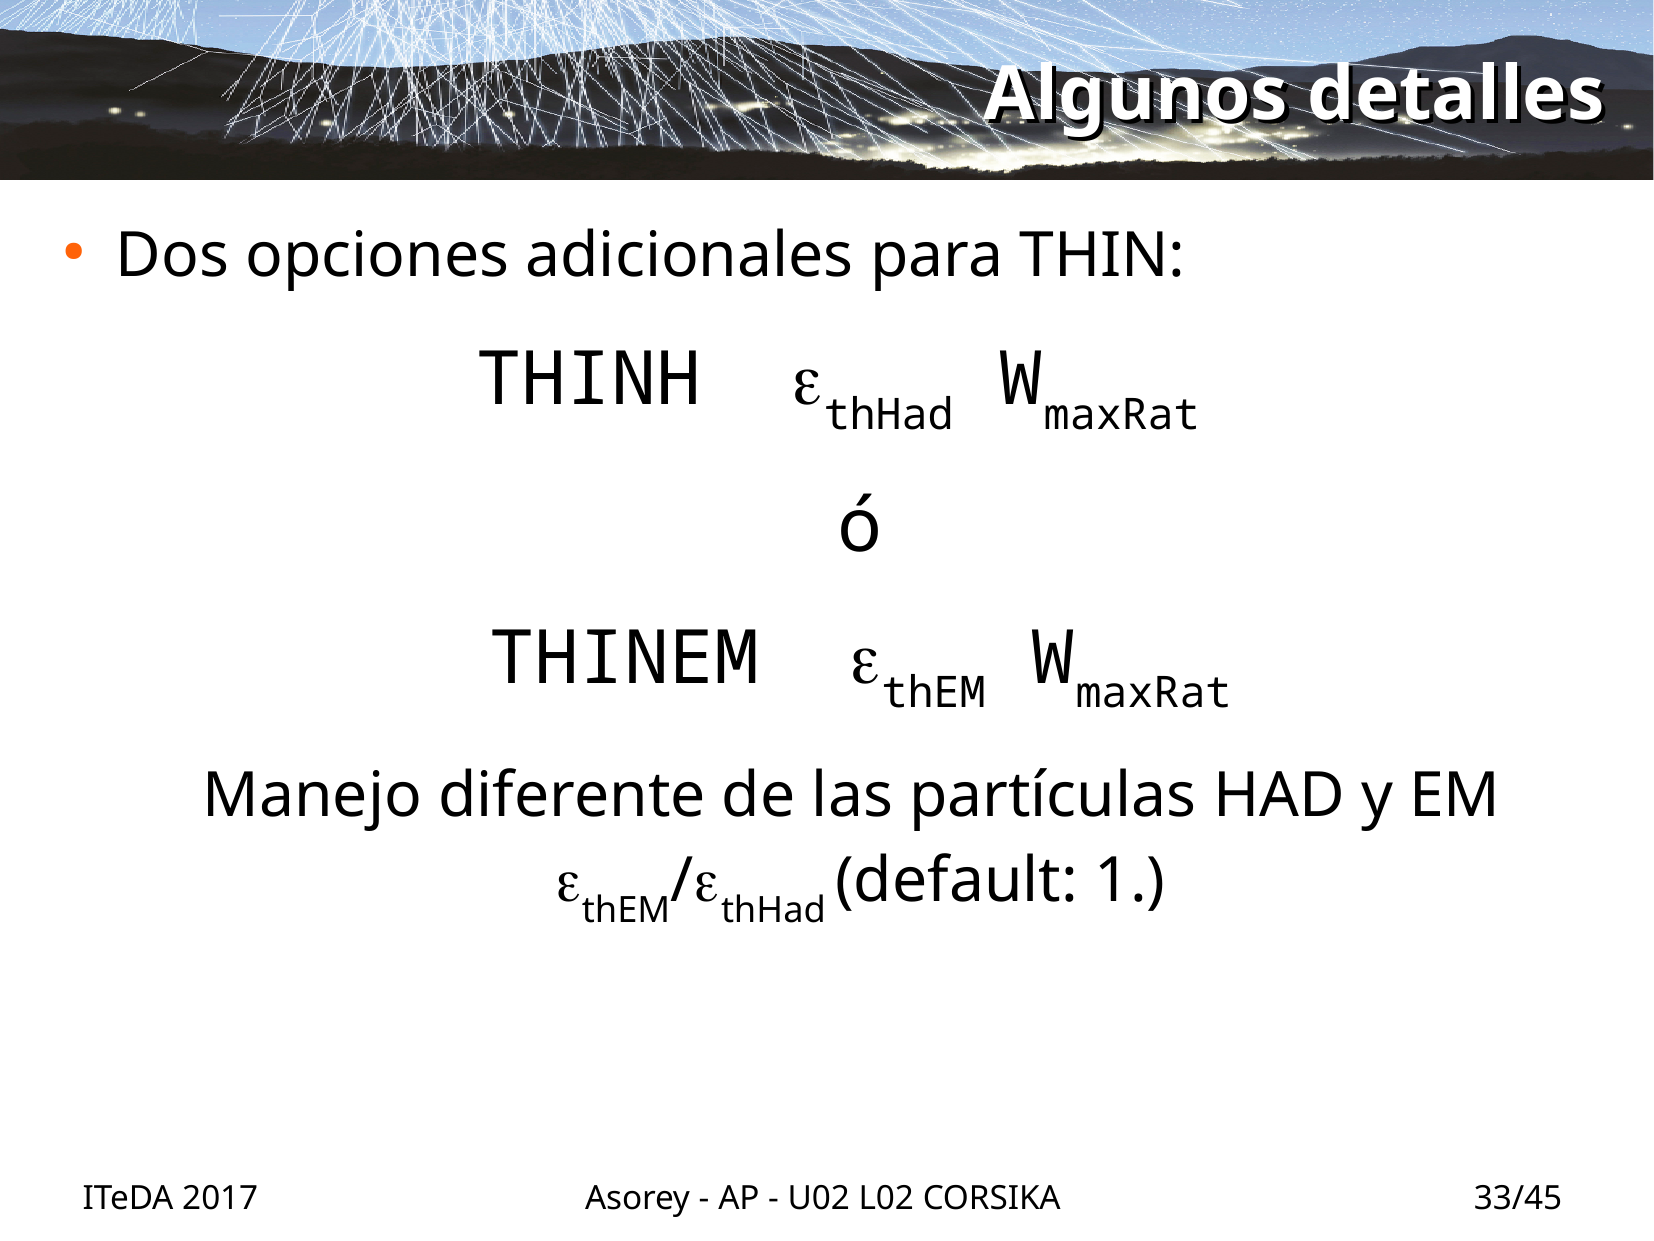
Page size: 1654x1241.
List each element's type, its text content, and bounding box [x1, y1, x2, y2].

list Dos opciones adicionales para THIN: THINH ethHad WmaxRat ó THINEM ethEM WmaxRat Manejo diferente de las partículas HAD y EM ethEM/ethHad (default: 1.) [45, 210, 1606, 1156]
title Algunos detalles [45, 15, 1606, 166]
picture [0, 0, 1654, 180]
